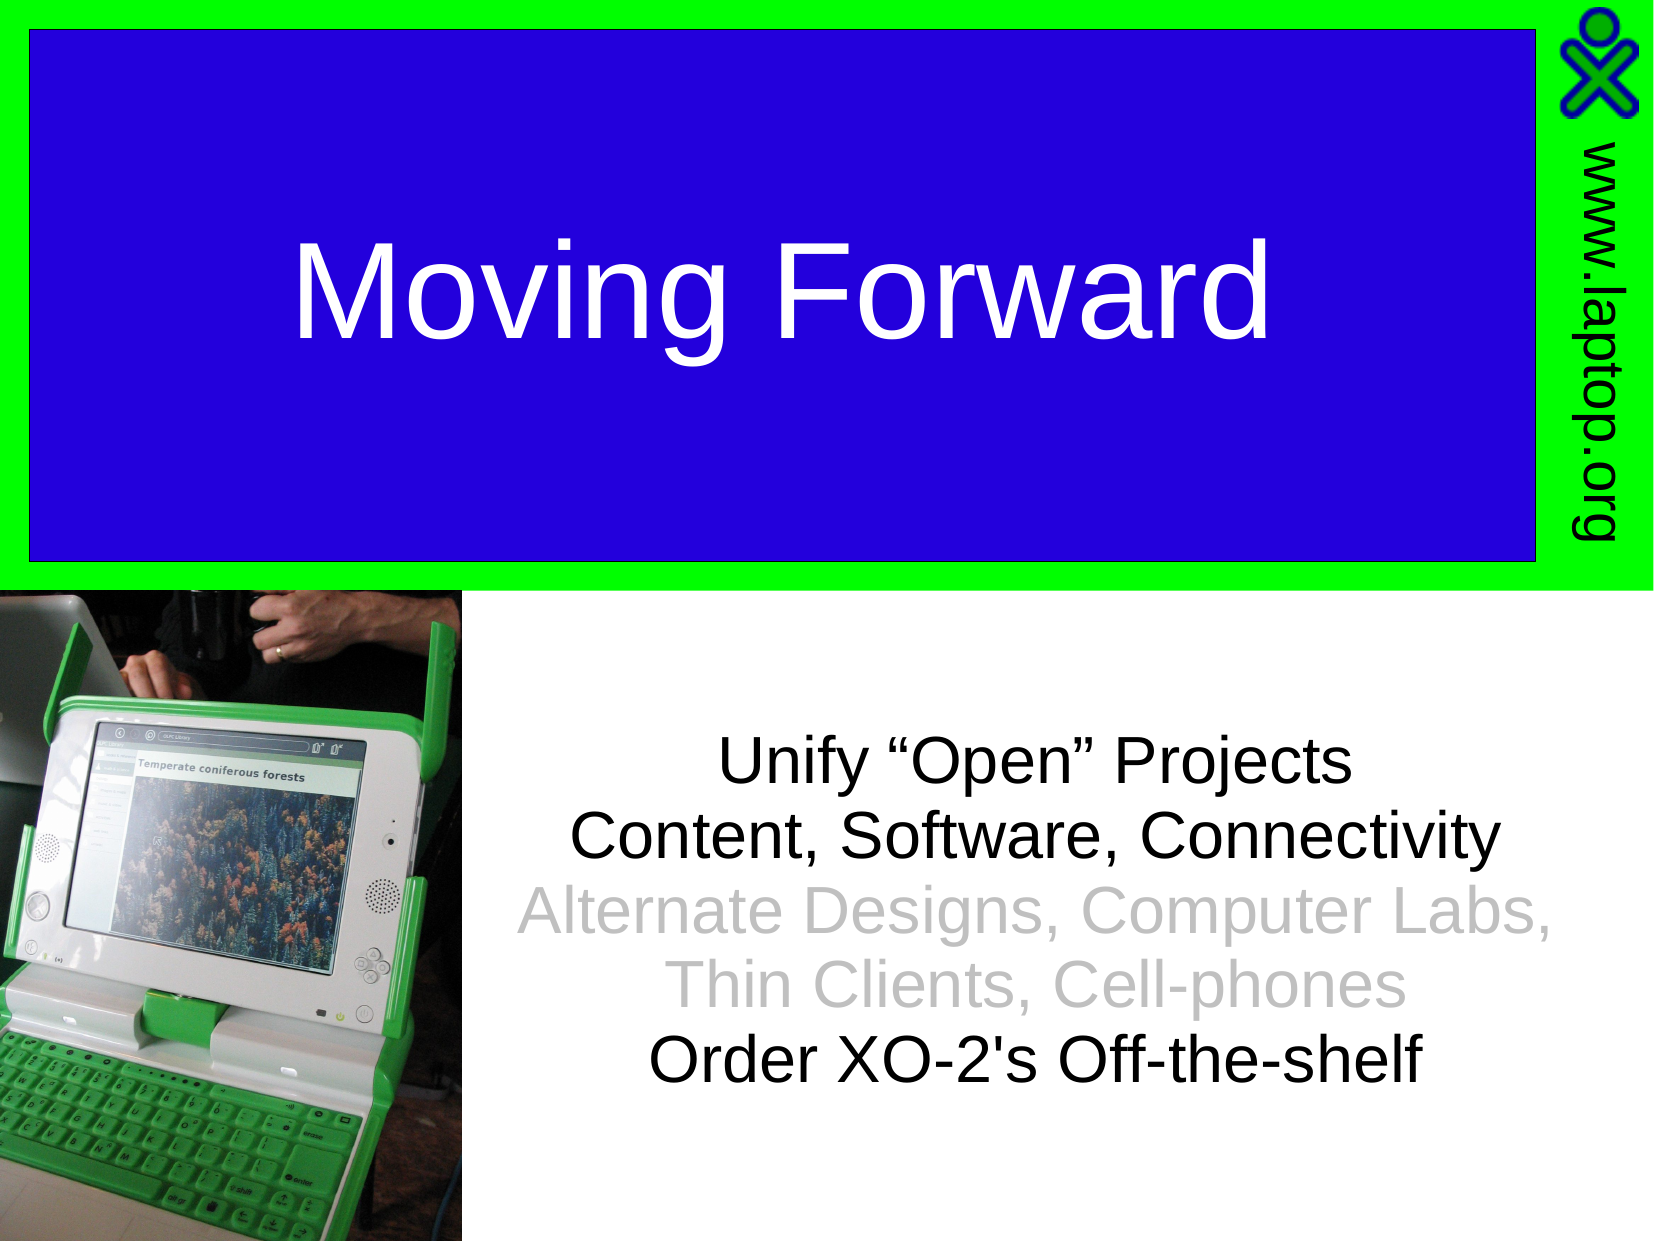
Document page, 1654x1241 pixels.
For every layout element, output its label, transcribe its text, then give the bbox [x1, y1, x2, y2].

title Moving Forward [59, 56, 1506, 525]
picture [0, 590, 462, 1241]
subtitle Unify “Open” Projects Content, Software, Connectivity Alternate Designs, Computer Labs, Thin Clients, Cell-phones Order XO-2's Off-the-shelf [472, 609, 1565, 1211]
picture [1559, 7, 1639, 119]
